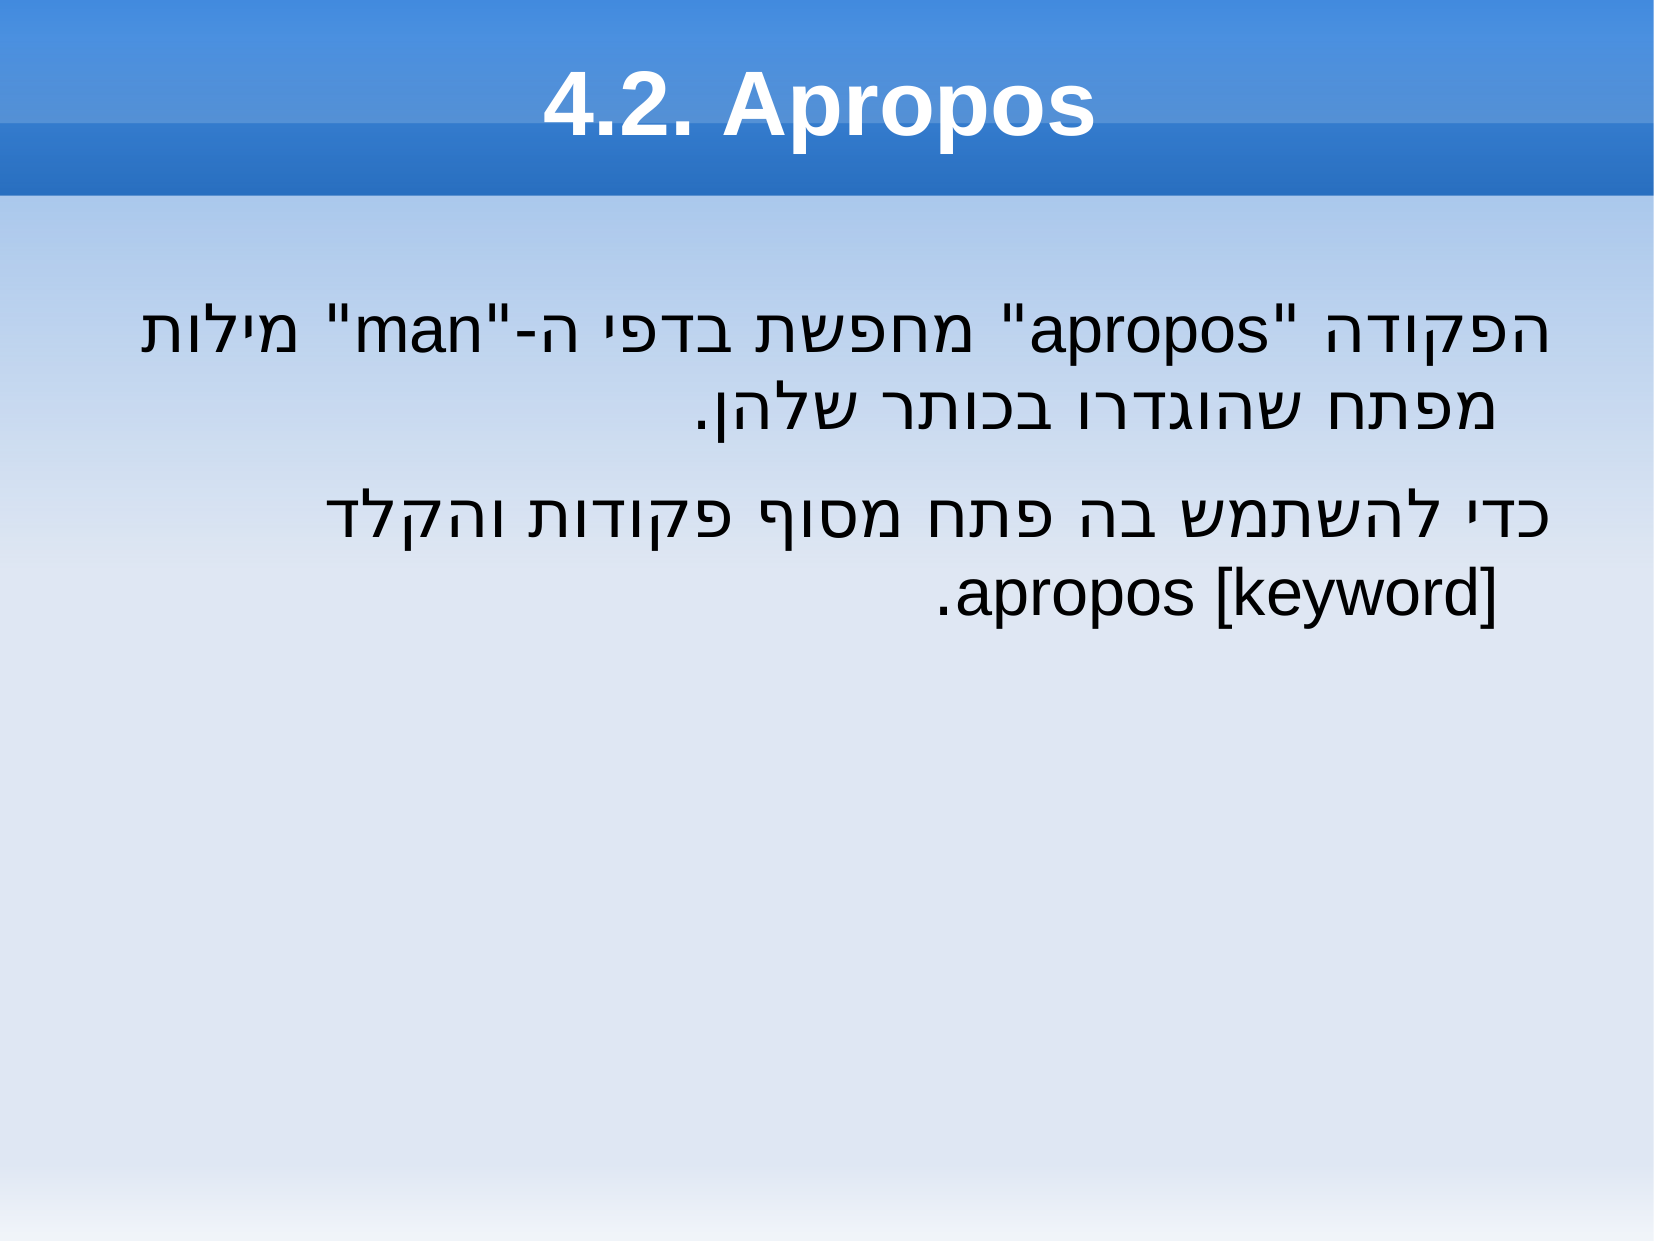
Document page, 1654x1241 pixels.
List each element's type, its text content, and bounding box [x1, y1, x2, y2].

title 4.2. Apropos [76, 7, 1565, 200]
list הפקודה "apropos" מחפשת בדפי ה-"man" מילות מפתח שהוגדרו בכותר שלהן. כדי להשתמש בה פתח מסוף פקודות והקלד apropos [keyword]. [82, 290, 1571, 1094]
picture [0, 0, 1654, 1241]
